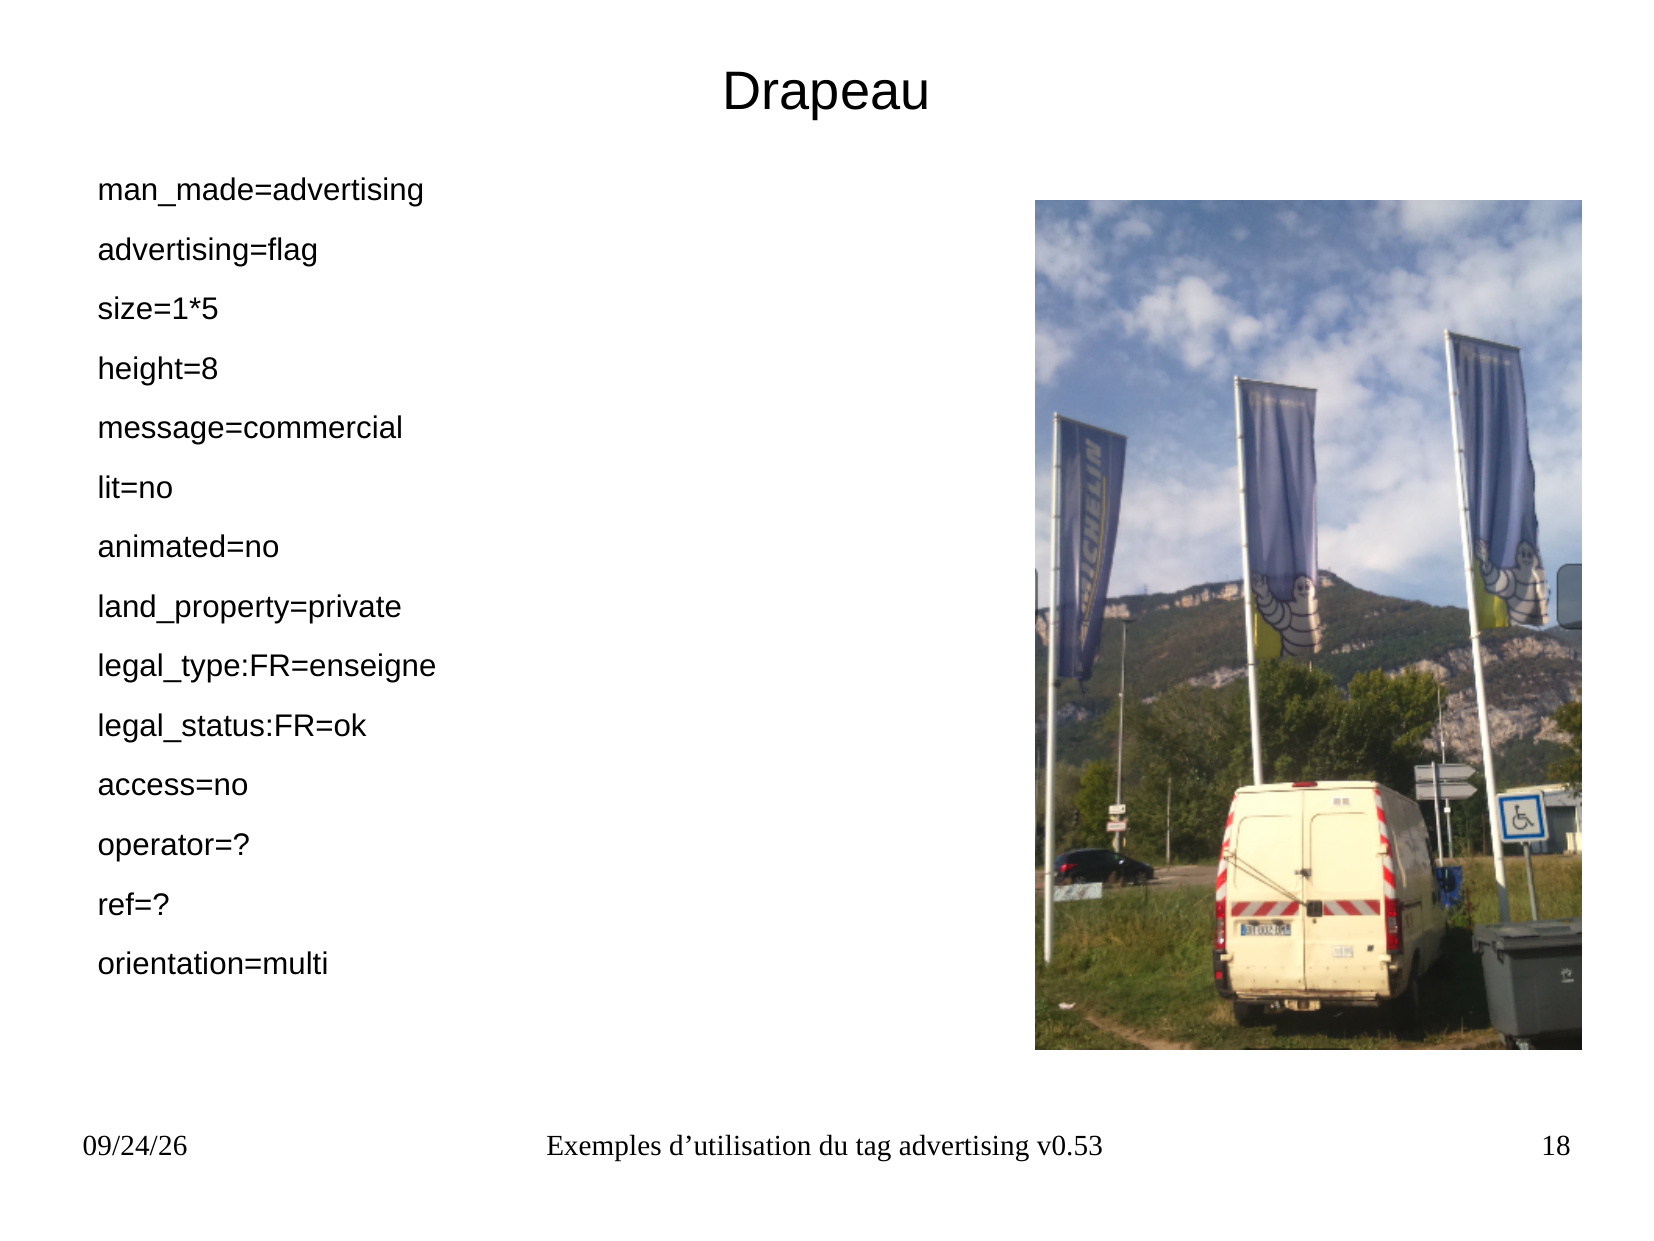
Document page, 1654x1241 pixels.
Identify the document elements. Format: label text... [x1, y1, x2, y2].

title Drapeau [82, 30, 1571, 152]
picture [1035, 200, 1582, 1051]
text_box man_made=advertising advertising=flag size=1*5 height=8 message=commercial lit=no animated=no land_property=private legal_type:FR=enseigne legal_status:FR=ok access=no operator=? ref=? orientation=multi [82, 165, 781, 989]
